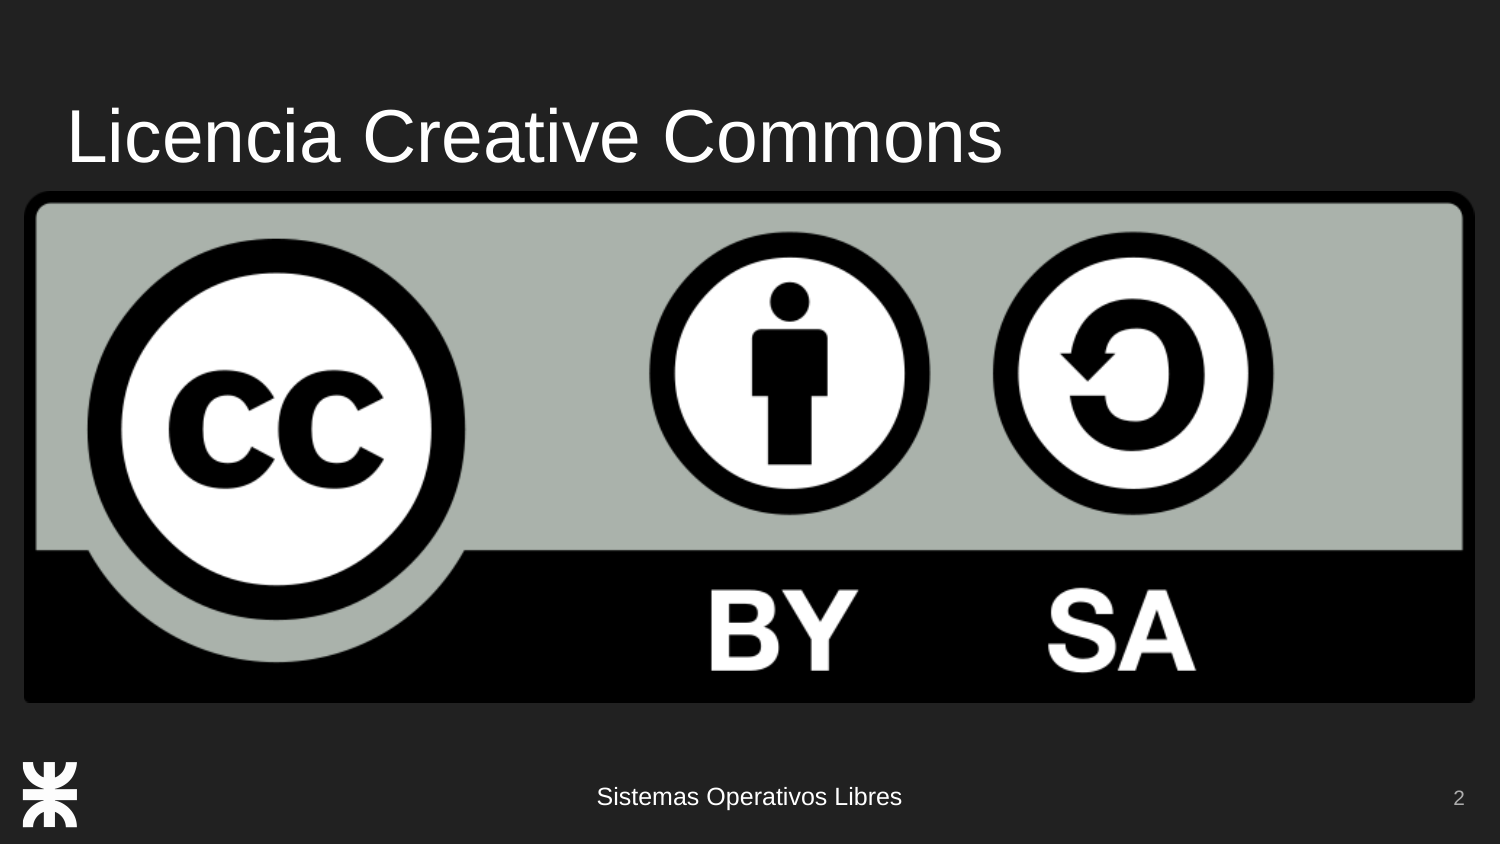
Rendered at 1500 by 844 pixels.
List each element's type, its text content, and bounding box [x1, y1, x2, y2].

picture [24, 191, 1475, 703]
picture [22, 762, 77, 829]
title Sistemas Operativos Libres [254, 748, 1246, 843]
title Licencia Creative Commons [51, 72, 1449, 167]
slide_number <number> [1389, 764, 1480, 830]
